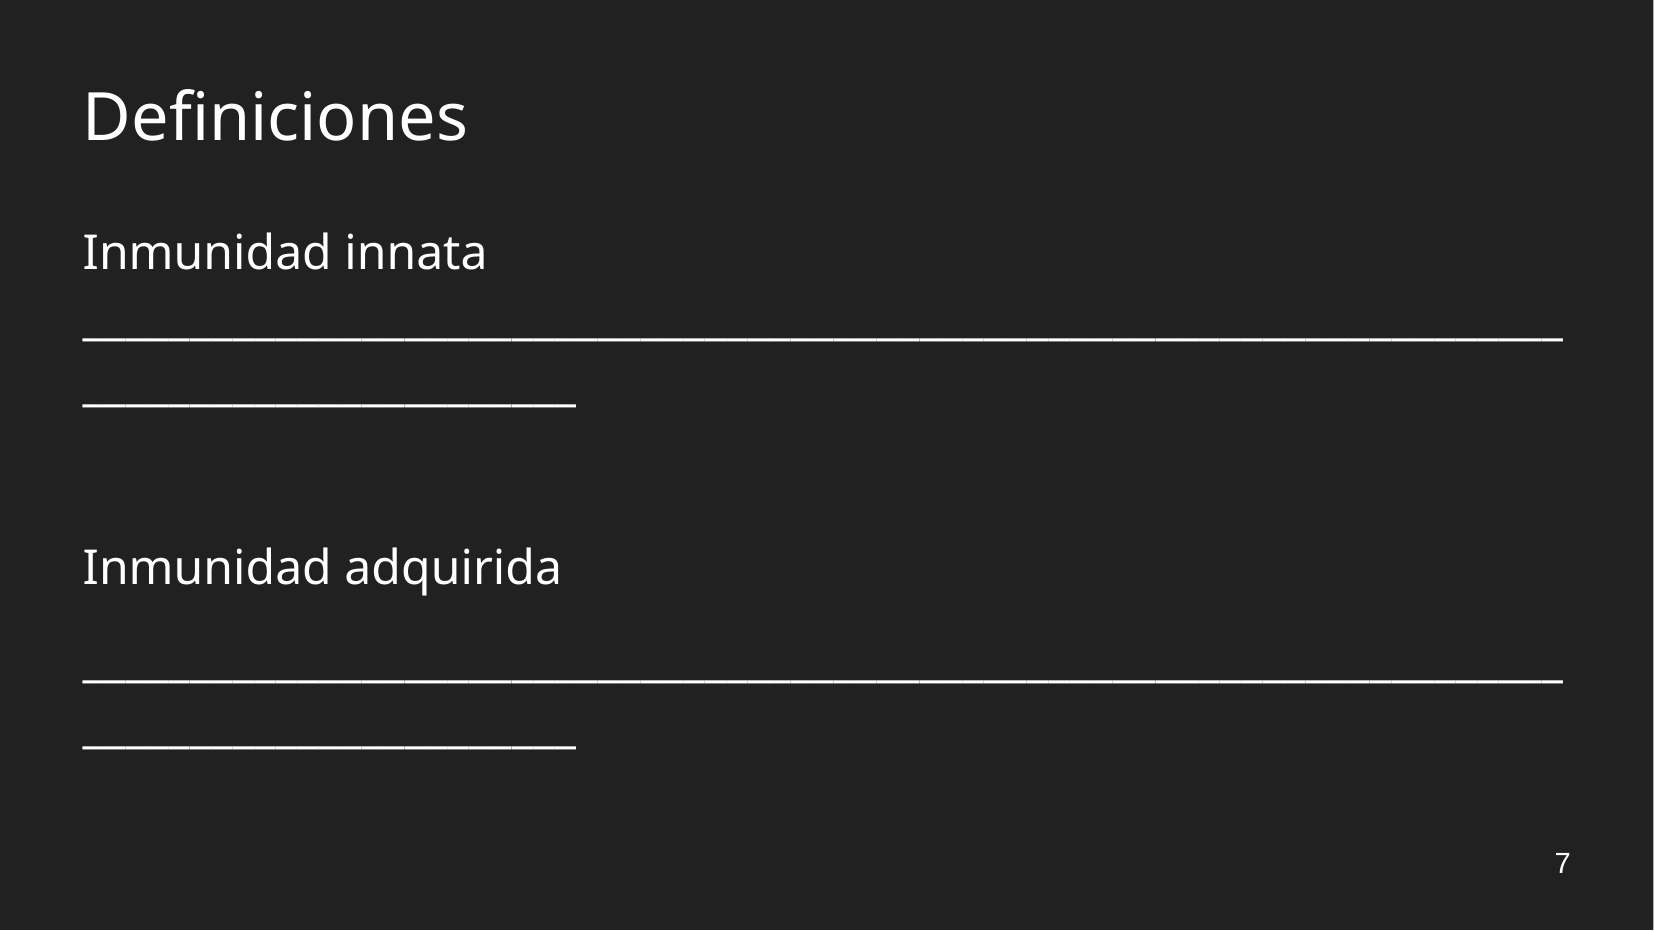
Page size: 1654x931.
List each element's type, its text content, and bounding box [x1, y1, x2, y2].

list Inmunidad innata ____________________________________________________________________________________________ Inmunidad adquirida ____________________________________________________________________________________________ [82, 217, 1571, 758]
title Definiciones [82, 37, 1571, 193]
